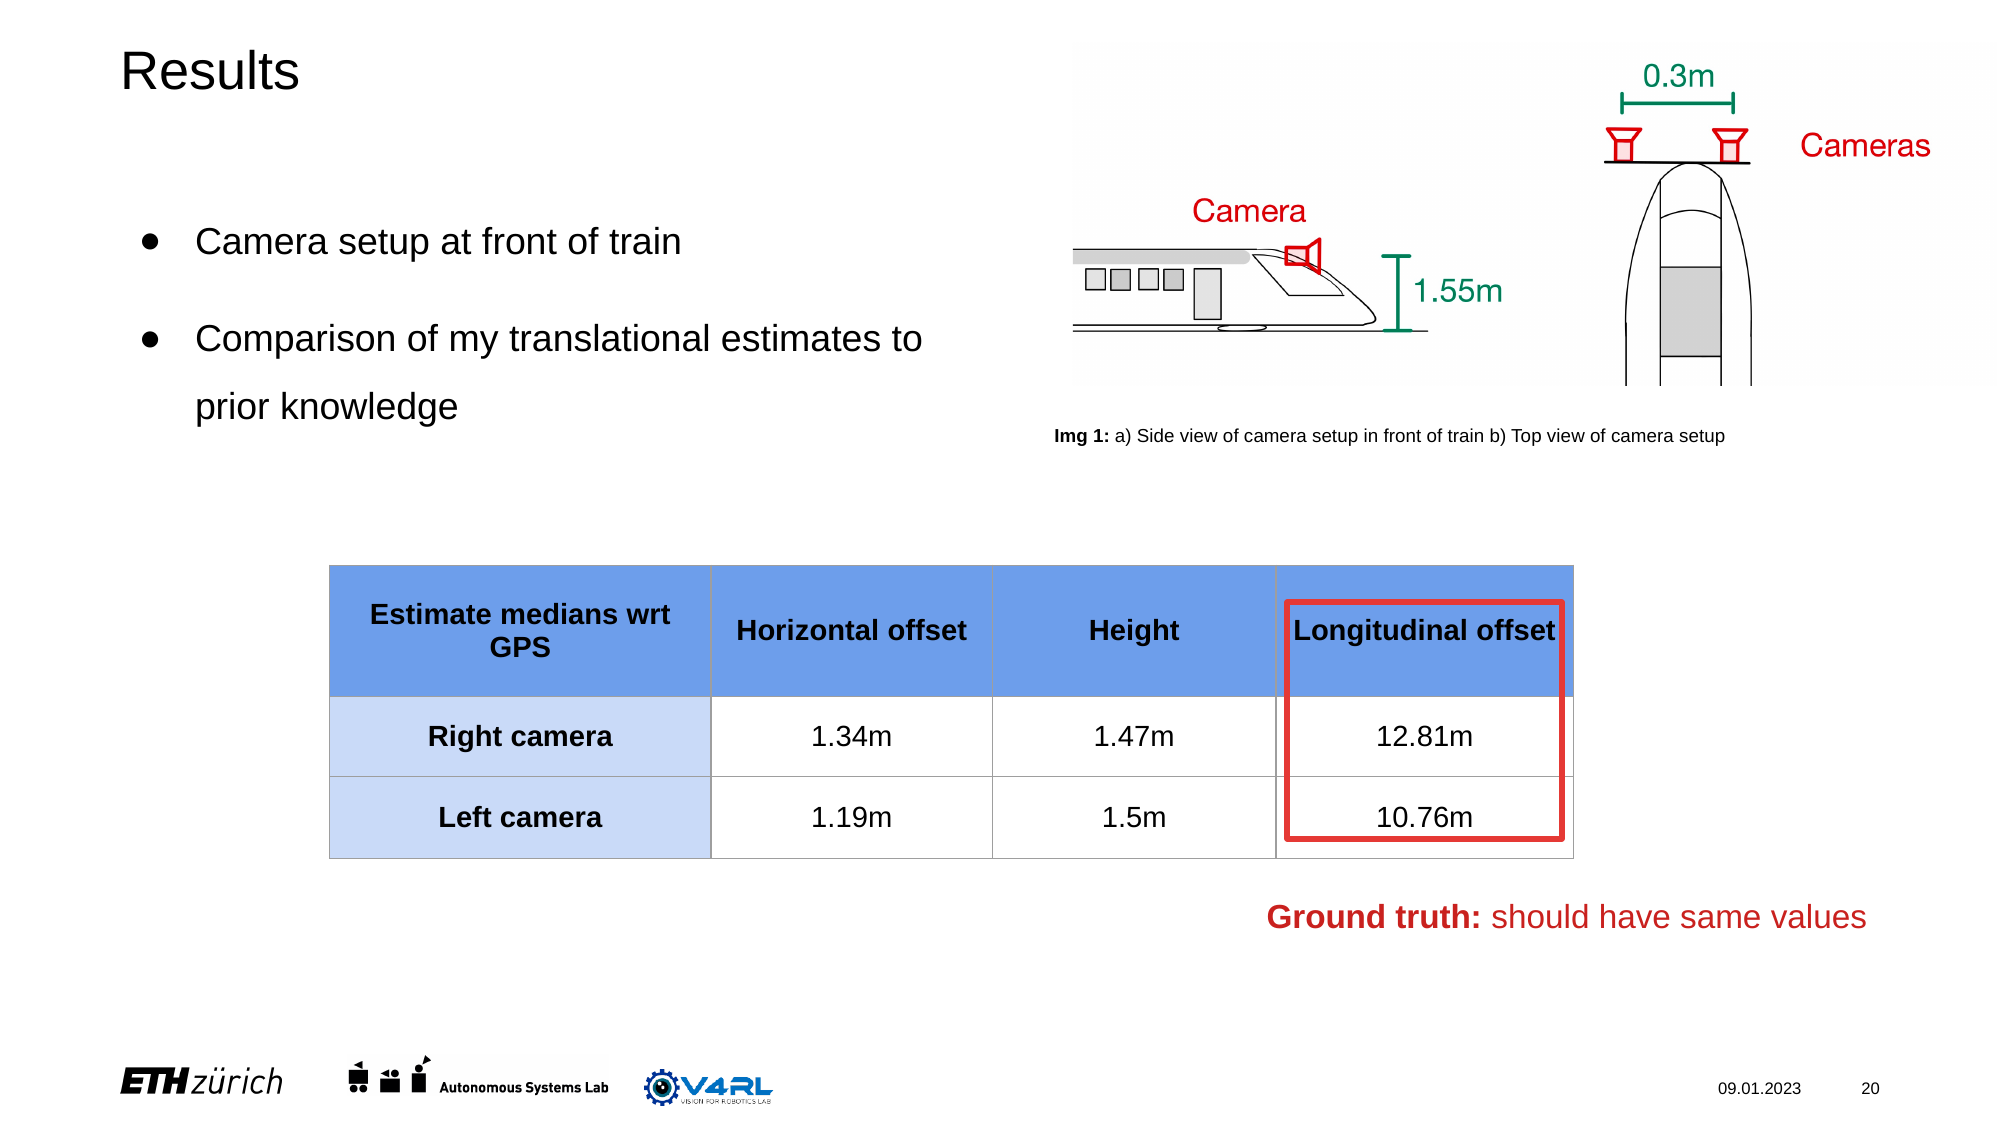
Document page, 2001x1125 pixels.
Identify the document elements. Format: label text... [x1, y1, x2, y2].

table_header Horizontal offset [712, 566, 992, 696]
table_header Longitudinal offset [1277, 566, 1573, 696]
text_box Img 1: a) Side view of camera setup in front of train b) Top view of camera setup [1039, 408, 1778, 462]
table_header Longitudinal offset [1290, 605, 1559, 696]
table_cell 10.76m [1290, 777, 1559, 836]
table_cell 1.5m [993, 777, 1275, 858]
table_cell 10.76m [1277, 777, 1573, 858]
table_cell 1.47m [993, 697, 1275, 776]
text_box Ground truth: should have same values [1251, 891, 1949, 981]
table_cell 12.81m [1565, 697, 1573, 776]
table_cell Right camera [330, 697, 710, 776]
table_cell Left camera [330, 777, 710, 858]
picture [120, 1067, 282, 1094]
table_header Height [993, 566, 1275, 696]
picture [644, 1069, 776, 1106]
table_cell 12.81m [1277, 697, 1284, 776]
table_cell 12.81m [1290, 697, 1559, 776]
slide_number <number> [1827, 1069, 1880, 1106]
list Camera setup at front of train Comparison of my translational estimates to prior knowledge [120, 194, 945, 514]
slide_number 09.01.2023 [1718, 1069, 1819, 1106]
picture [1072, 42, 1997, 386]
table_cell 1.34m [712, 697, 992, 776]
table_header Estimate medians wrt GPS [330, 566, 710, 696]
table_cell 1.19m [712, 777, 992, 858]
title Results [120, 42, 1072, 191]
